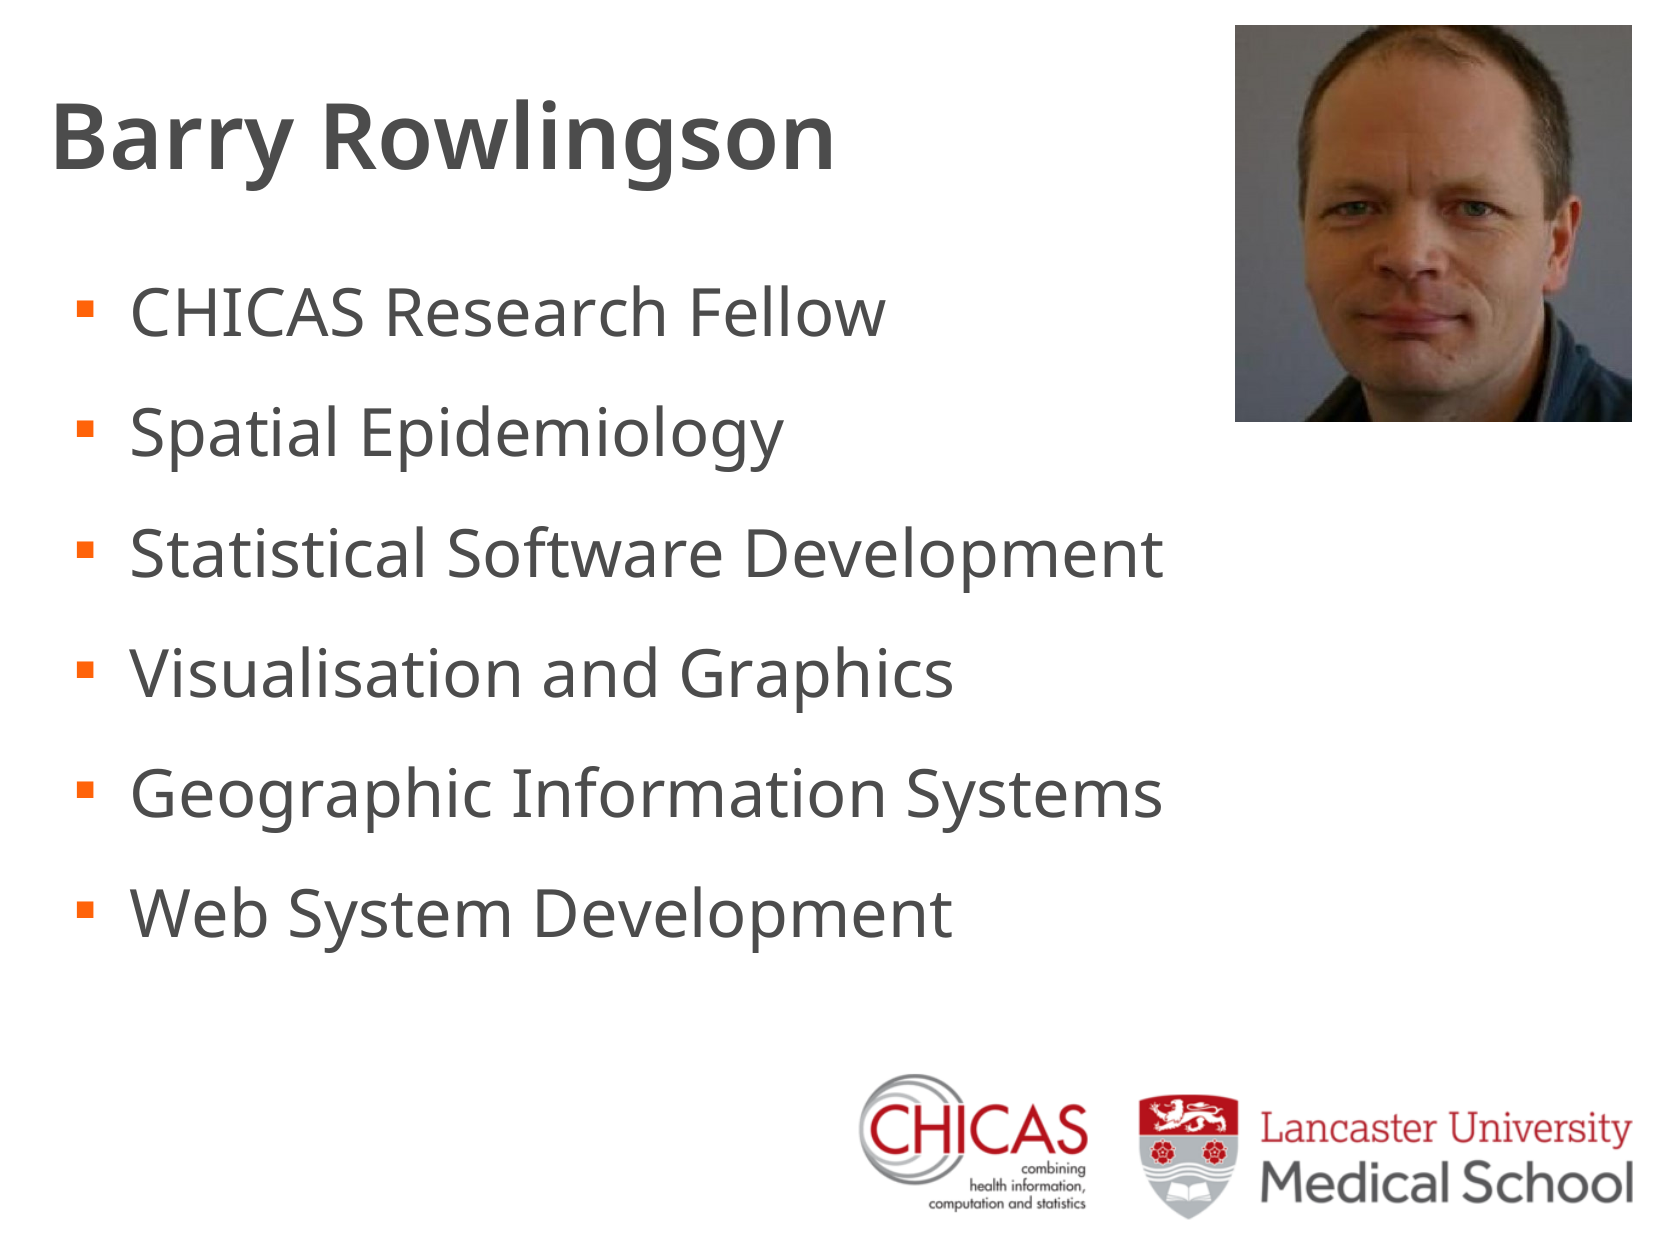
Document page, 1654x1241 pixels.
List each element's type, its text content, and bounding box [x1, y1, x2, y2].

title Barry Rowlingson [48, 62, 1235, 206]
list CHICAS Research Fellow Spatial Epidemiology Statistical Software Development Visualisation and Graphics Geographic Information Systems Web System Development [59, 265, 1350, 1092]
picture [105, 4, 1654, 1241]
